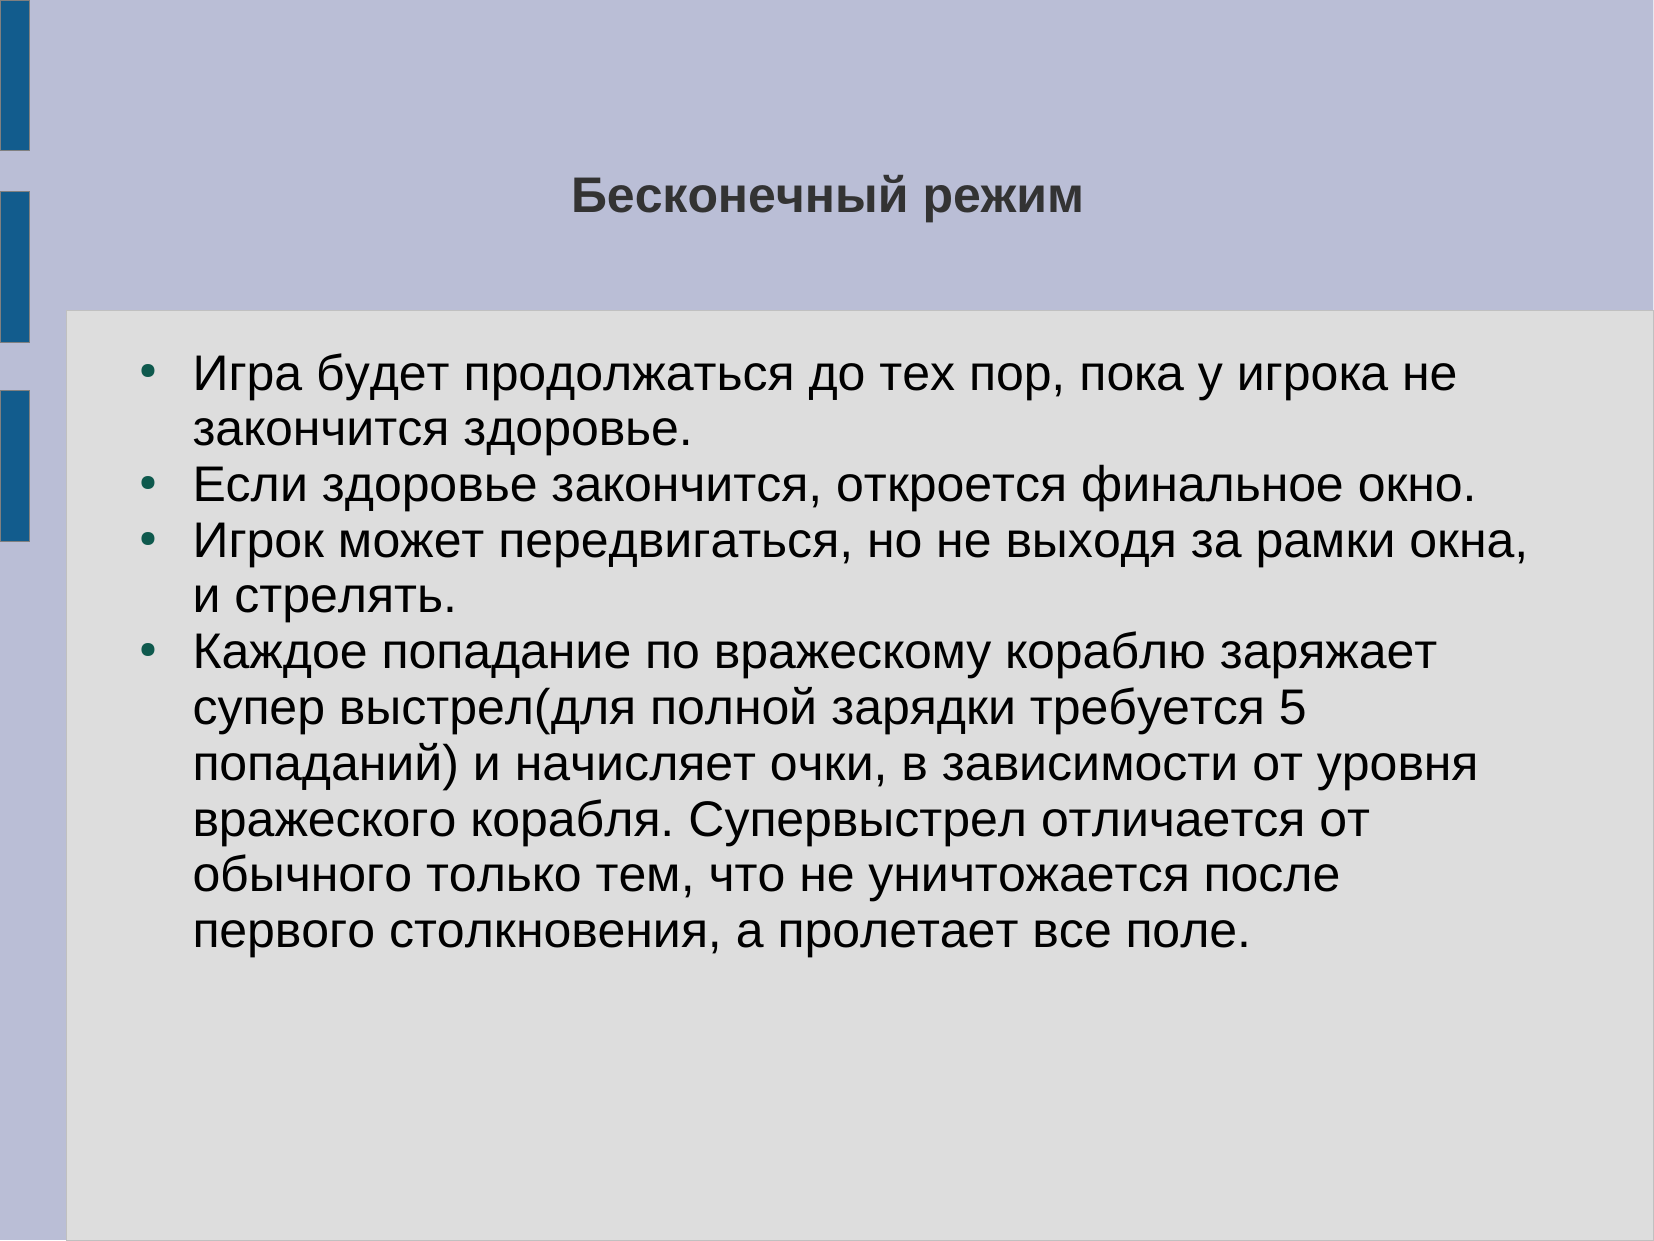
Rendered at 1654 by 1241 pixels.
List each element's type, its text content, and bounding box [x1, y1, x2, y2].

title Бесконечный режим [121, 91, 1534, 299]
list Игра будет продолжаться до тех пор, пока у игрока не закончится здоровье. Если здоровье закончится, откроется финальное окно. Игрок может передвигаться, но не выходя за рамки окна, и стрелять. Каждое попадание по вражескому кораблю заряжает супер выстрел(для полной зарядки требуется 5 попаданий) и начисляет очки, в зависимости от уровня вражеского корабля. Супервыстрел отличается от обычного только тем, что не уничтожается после первого столкновения, а пролетает все поле. [121, 344, 1534, 1127]
